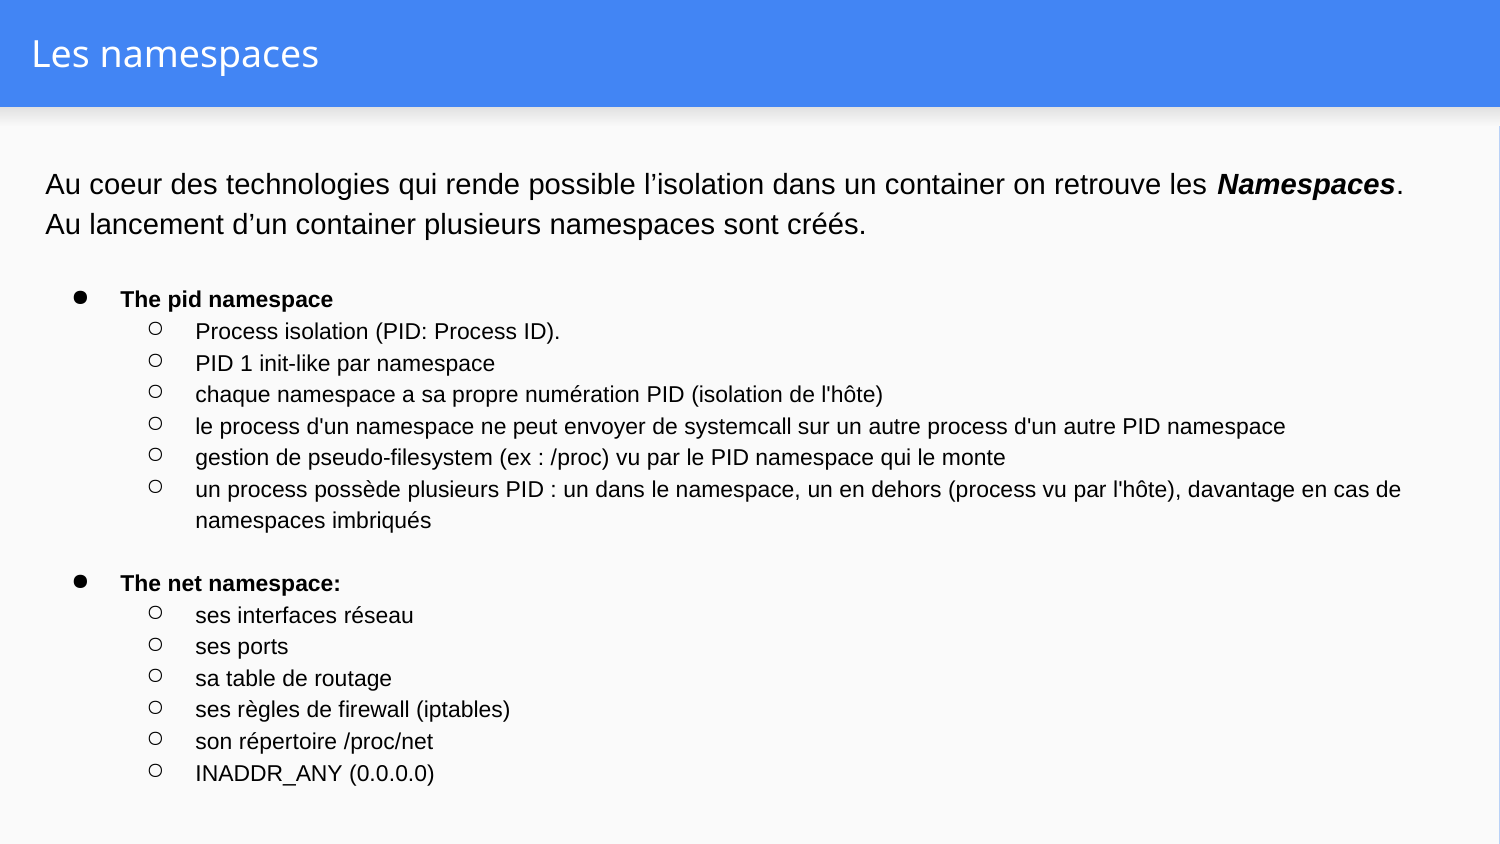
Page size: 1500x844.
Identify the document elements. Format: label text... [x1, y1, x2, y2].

title Les namespaces [16, 2, 1464, 102]
text_box Au coeur des technologies qui rende possible l’isolation dans un container on retrouve les Namespaces. Au lancement d’un container plusieurs namespaces sont créés. The pid namespace Process isolation (PID: Process ID). PID 1 init-like par namespace chaque namespace a sa propre numération PID (isolation de l'hôte) le process d'un namespace ne peut envoyer de systemcall sur un autre process d'un autre PID namespace gestion de pseudo-filesystem (ex : /proc) vu par le PID namespace qui le monte un process possède plusieurs PID : un dans le namespace, un en dehors (process vu par l'hôte), davantage en cas de namespaces imbriqués The net namespace: ses interfaces réseau ses ports sa table de routage ses règles de firewall (iptables) son répertoire /proc/net INADDR_ANY (0.0.0.0) [30, 145, 1456, 815]
